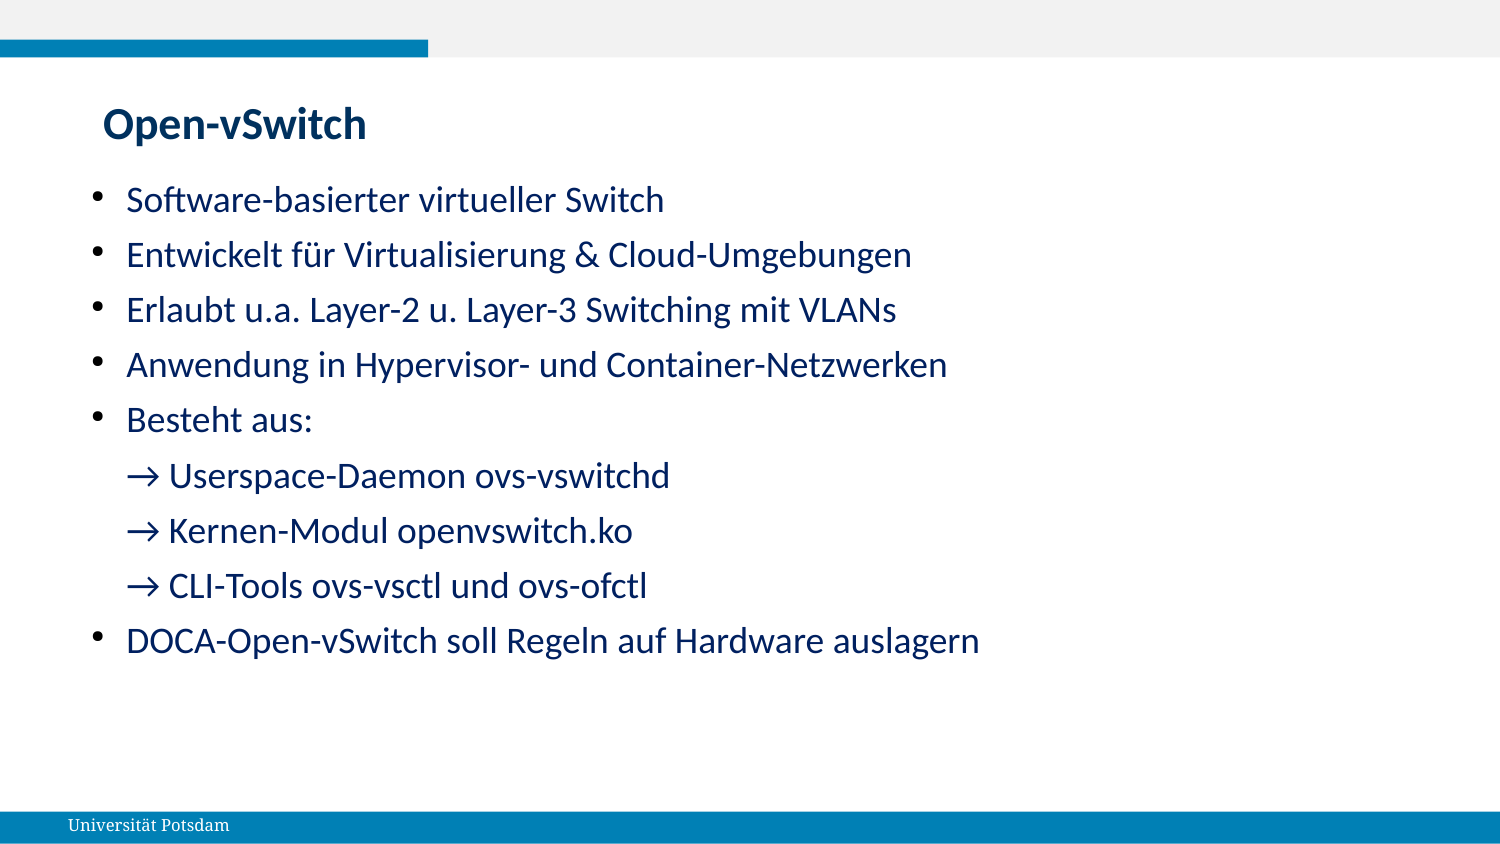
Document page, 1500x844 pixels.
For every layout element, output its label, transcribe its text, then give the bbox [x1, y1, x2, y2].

title Open-vSwitch [88, 105, 1418, 136]
text_box Software-basierter virtueller Switch Entwickelt für Virtualisierung & Cloud-Umgebungen Erlaubt u.a. Layer-2 u. Layer-3 Switching mit VLANs Anwendung in Hypervisor- und Container-Netzwerken Besteht aus: → Userspace-Daemon ovs-vswitchd → Kernen-Modul openvswitch.ko → CLI-Tools ovs-vsctl und ovs-ofctl DOCA-Open-vSwitch soll Regeln auf Hardware auslagern [76, 167, 1418, 798]
